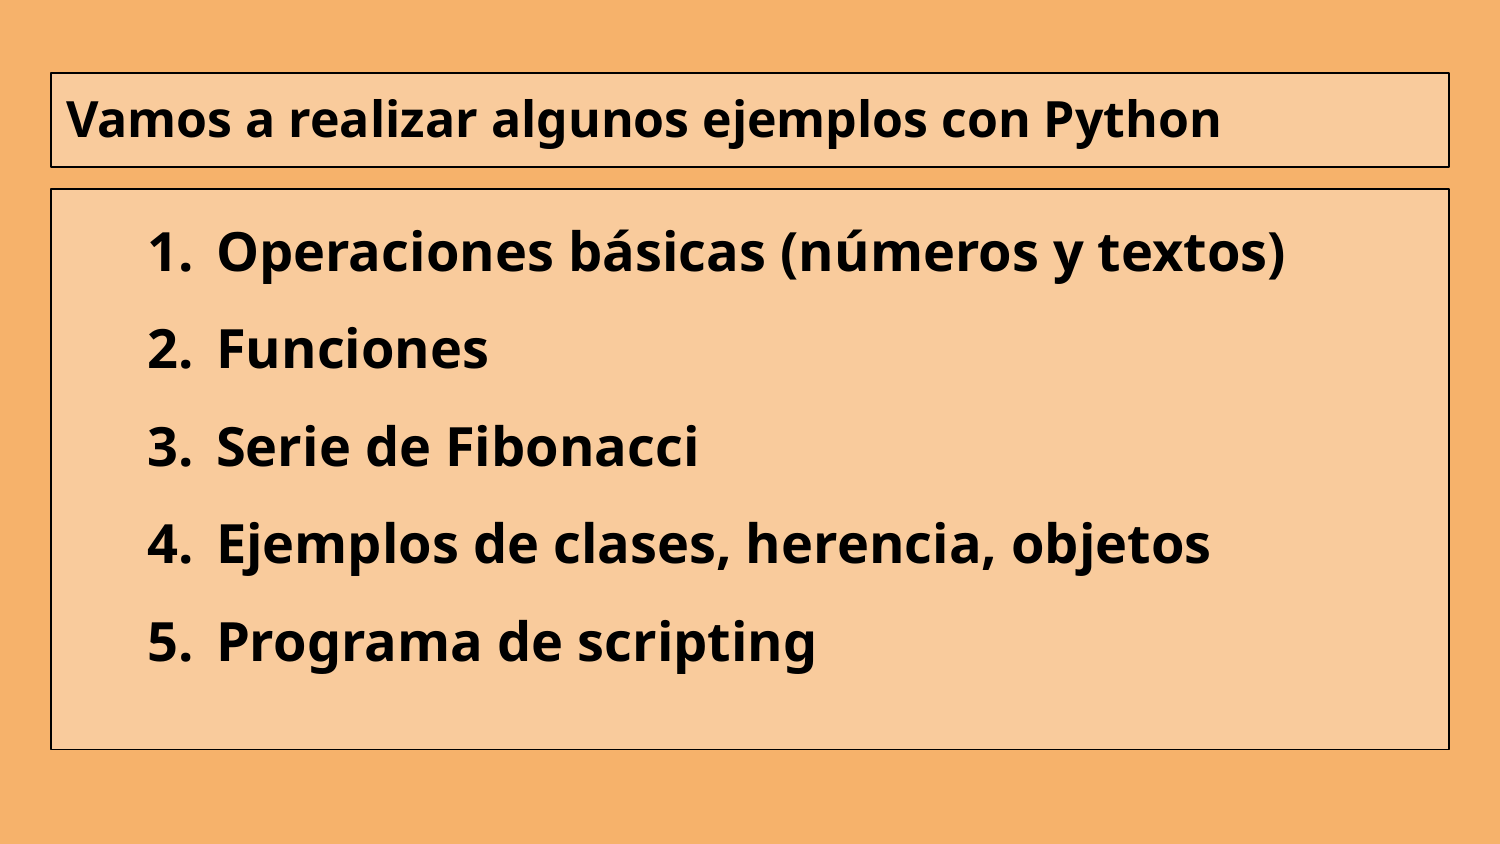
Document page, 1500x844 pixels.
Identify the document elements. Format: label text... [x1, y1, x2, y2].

title Vamos a realizar algunos ejemplos con Python [51, 72, 1449, 167]
list Operaciones básicas (números y textos) Funciones Serie de Fibonacci Ejemplos de clases, herencia, objetos Programa de scripting [51, 189, 1449, 750]
